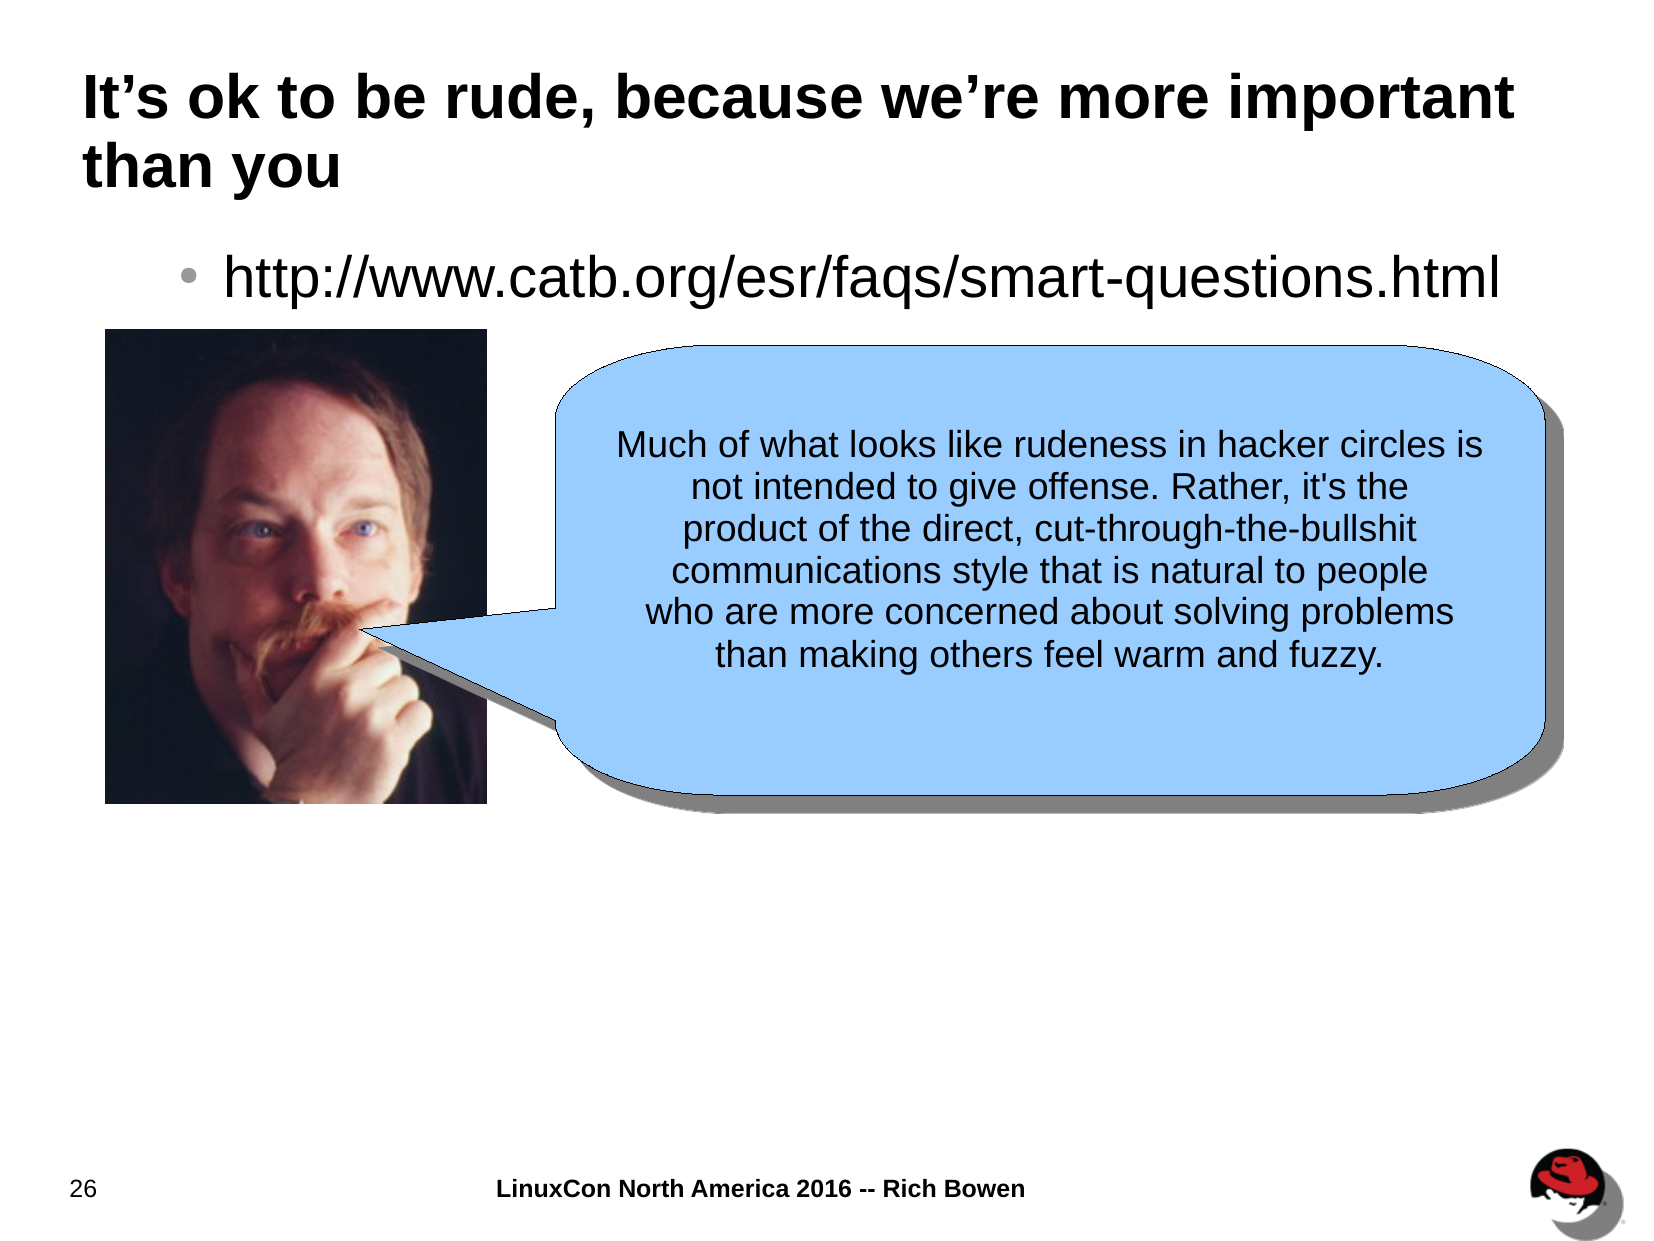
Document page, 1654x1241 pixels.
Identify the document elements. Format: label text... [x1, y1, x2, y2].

picture [1529, 1146, 1613, 1224]
picture [105, 329, 487, 804]
list http://www.catb.org/esr/faqs/smart-questions.html [86, 244, 1576, 1039]
text_box Much of what looks like rudeness in hacker circles is not intended to give offense. Rather, it's the product of the direct, cut-through-the-bullshit communications style that is natural to people who are more concerned about solving problems than making others feel warm and fuzzy. [359, 345, 1546, 796]
title It’s ok to be rude, because we’re more important than you [82, 37, 1571, 226]
